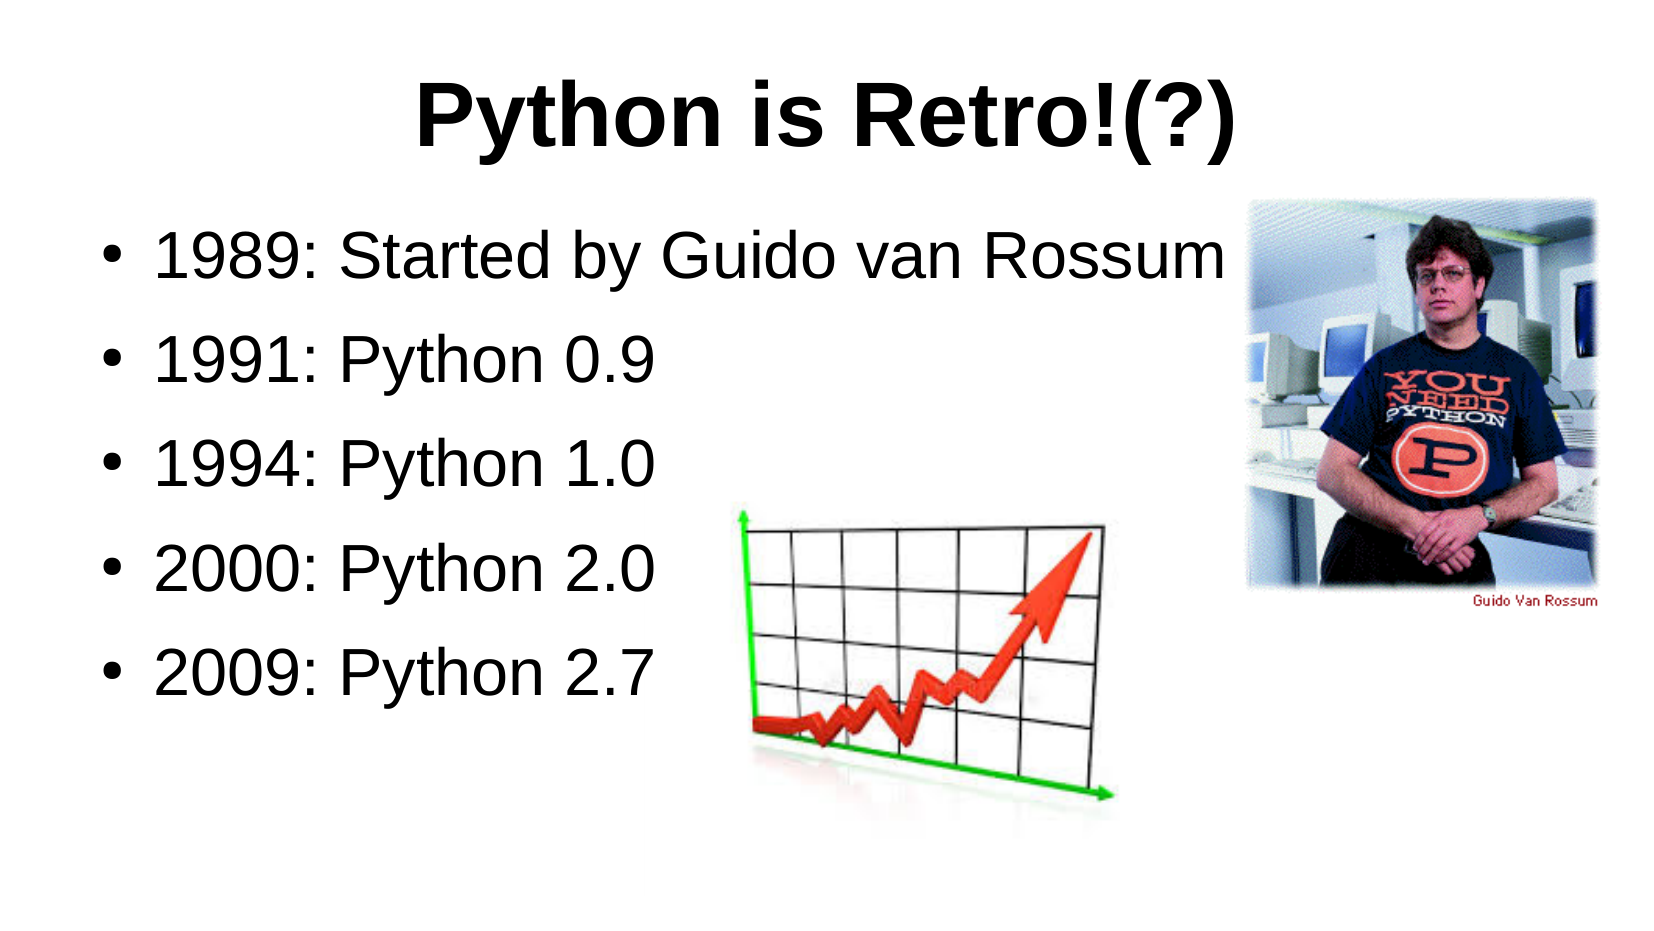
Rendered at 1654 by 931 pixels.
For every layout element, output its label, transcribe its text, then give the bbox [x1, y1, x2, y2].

title Python is Retro!(?) [82, 37, 1571, 193]
list 1989: Started by Guido van Rossum 1991: Python 0.9 1994: Python 1.0 2000: Python 2.0 2009: Python 2.7 [82, 217, 1571, 758]
picture [1203, 178, 1641, 617]
picture [643, 758, 1214, 896]
